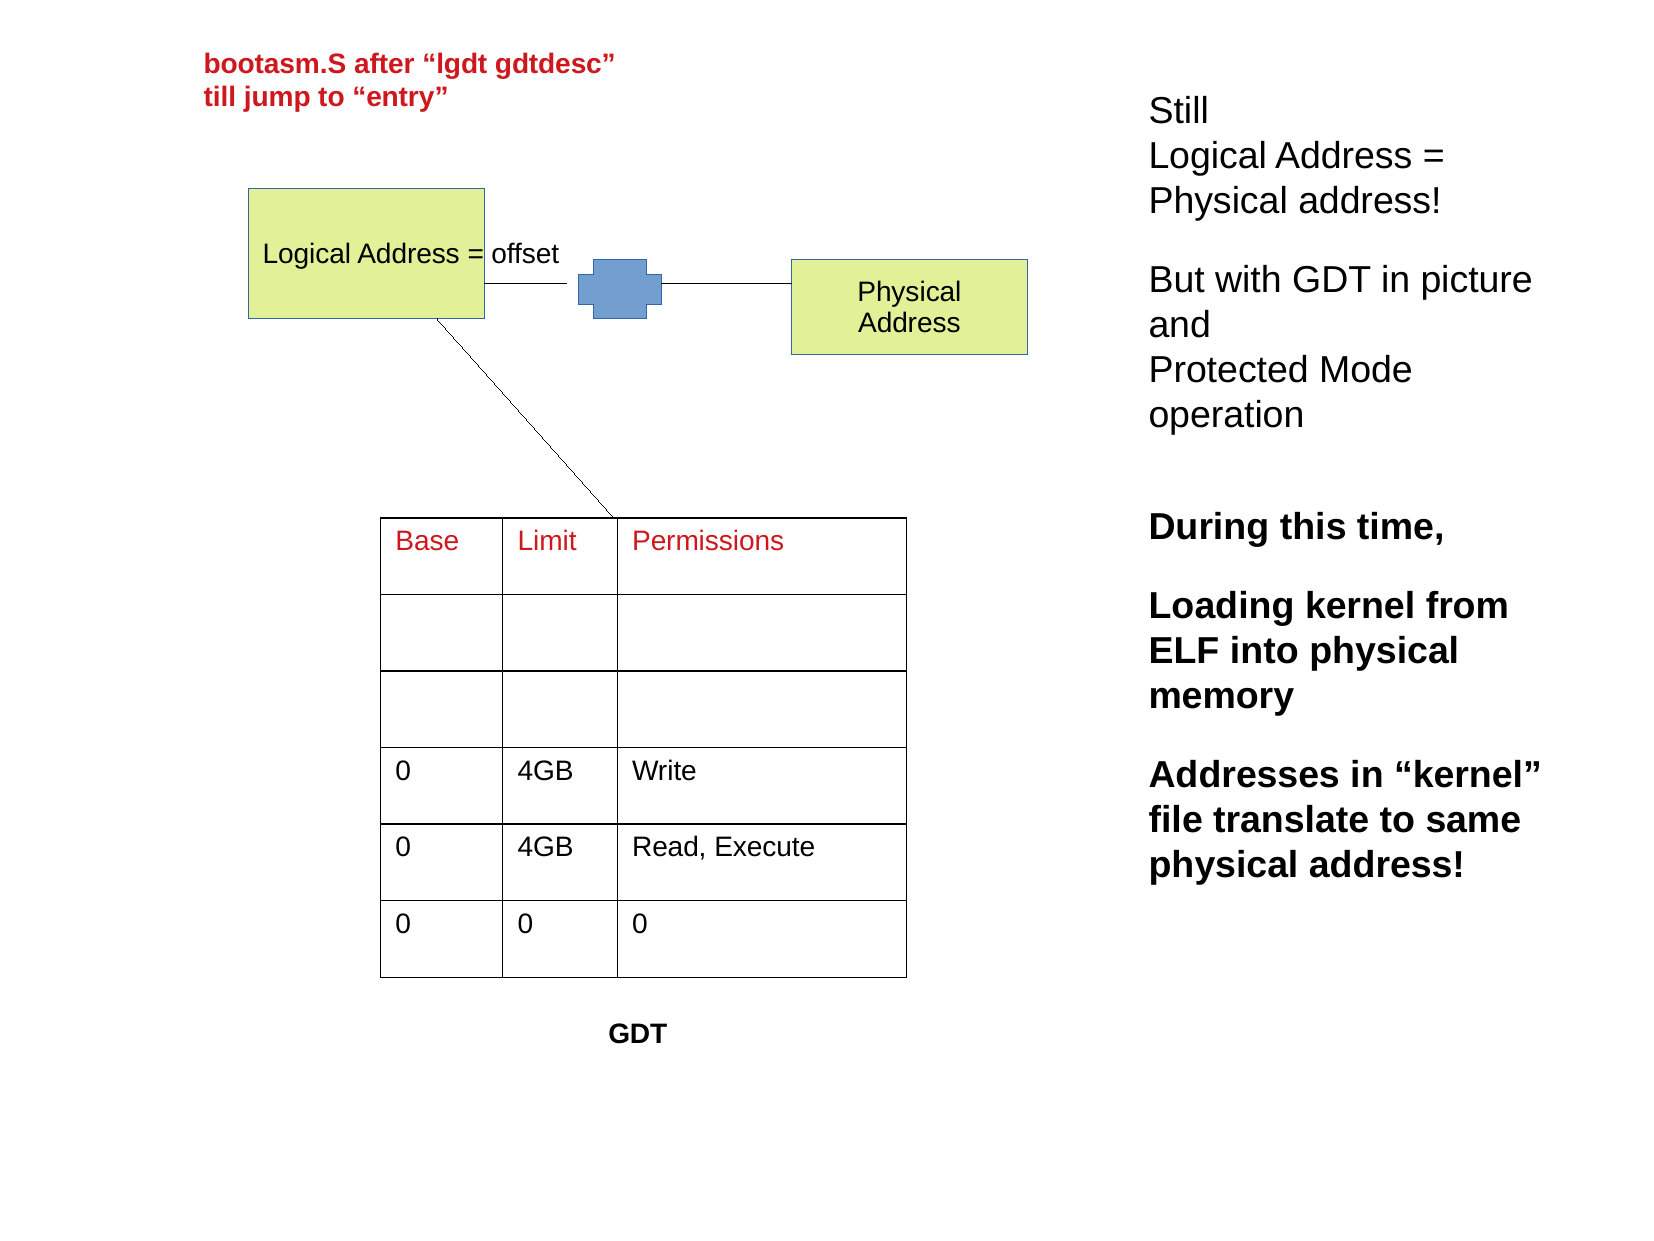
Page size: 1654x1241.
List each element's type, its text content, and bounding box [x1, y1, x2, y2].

table_header Permissions [618, 519, 906, 594]
table_cell Read, Execute [618, 825, 906, 900]
text_box GDT [401, 1007, 875, 1070]
table_cell 0 [381, 748, 502, 823]
table_cell 4GB [503, 825, 617, 900]
table_header Base [381, 519, 502, 594]
table_cell [618, 595, 906, 670]
table_cell 0 [503, 901, 617, 977]
text_box bootasm.S after “lgdt gdtdesc” till jump to “entry” [188, 37, 1099, 141]
text_box Physical Address [791, 259, 1028, 355]
text_box Logical Address = offset [248, 188, 485, 319]
text_box [578, 259, 662, 319]
table_cell [503, 672, 617, 747]
table_cell 0 [618, 901, 906, 977]
table_cell [381, 672, 502, 747]
table_cell Write [618, 748, 906, 823]
table_cell [381, 595, 502, 670]
table_header Limit [503, 519, 617, 594]
table_cell 4GB [503, 748, 617, 823]
table_cell 0 [381, 901, 502, 977]
table_cell 0 [381, 825, 502, 900]
text_box Still Logical Address = Physical address! But with GDT in picture and Protected Mode operation During this time, Loading kernel from ELF into physical memory Addresses in “kernel” file translate to same physical address! [1133, 78, 1571, 1091]
table_cell [618, 672, 906, 747]
table_cell [503, 595, 617, 670]
